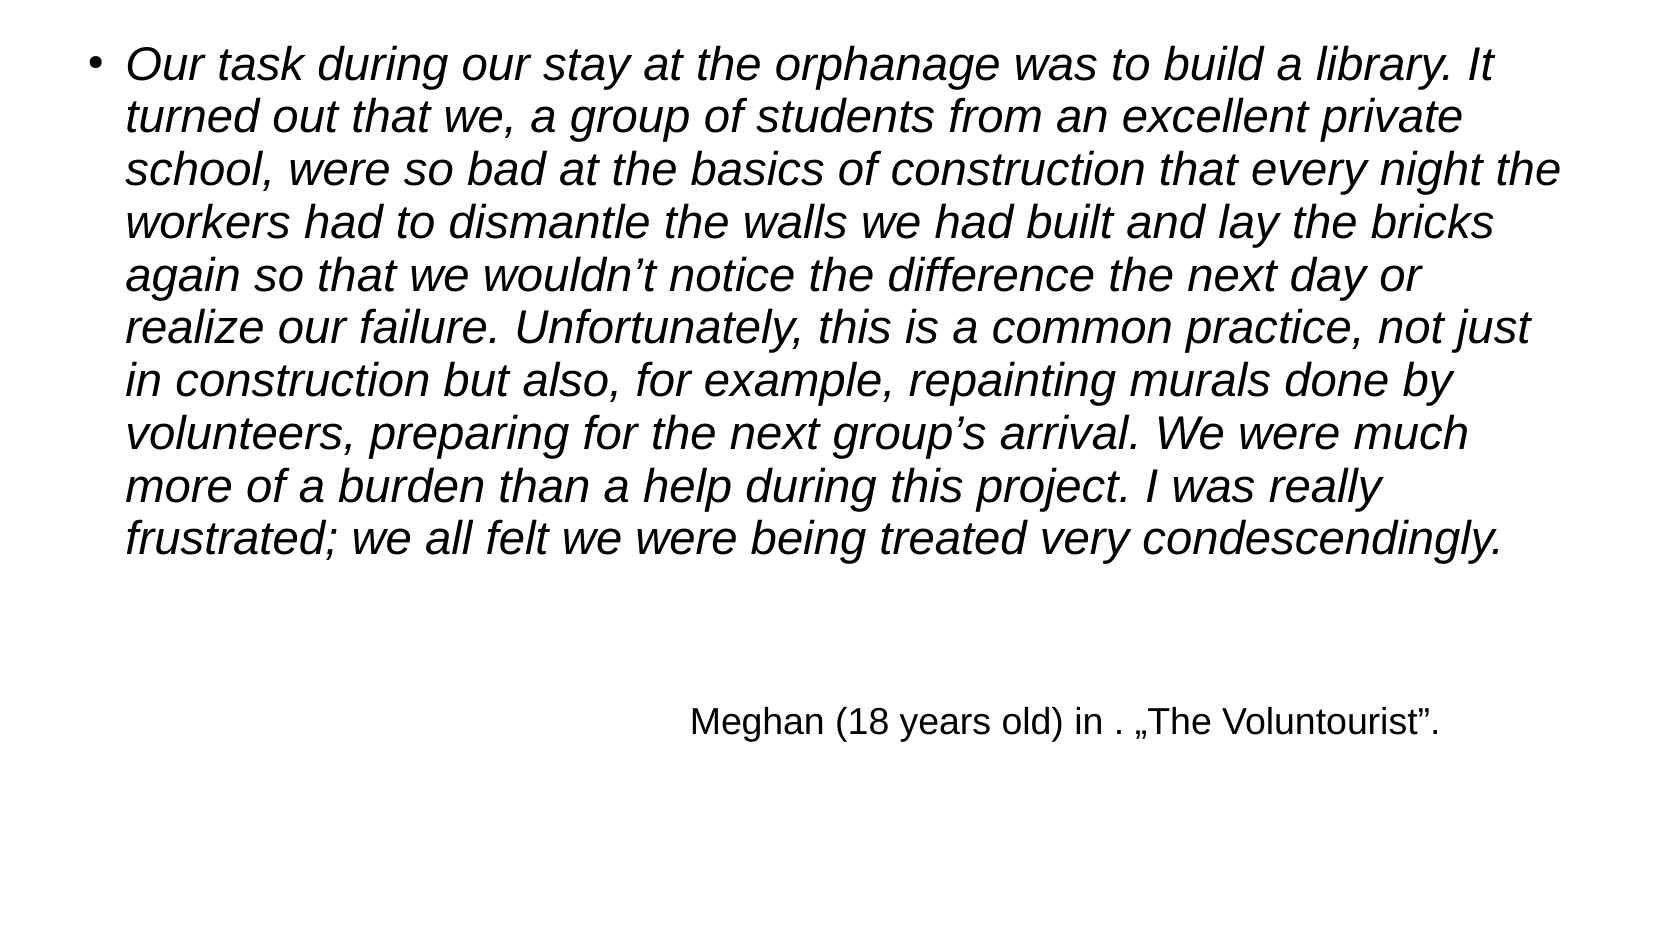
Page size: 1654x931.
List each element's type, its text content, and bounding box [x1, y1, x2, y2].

list Our task during our stay at the orphanage was to build a library. It turned out that we, a group of students from an excellent private school, were so bad at the basics of construction that every night the workers had to dismantle the walls we had built and lay the bricks again so that we wouldn’t notice the difference the next day or realize our failure. Unfortunately, this is a common practice, not just in construction but also, for example, repainting murals done by volunteers, preparing for the next group’s arrival. We were much more of a burden than a help during this project. I was really frustrated; we all felt we were being treated very condescendingly. [75, 37, 1564, 577]
text_box Meghan (18 years old) in . „The Voluntourist”. [675, 693, 1587, 751]
